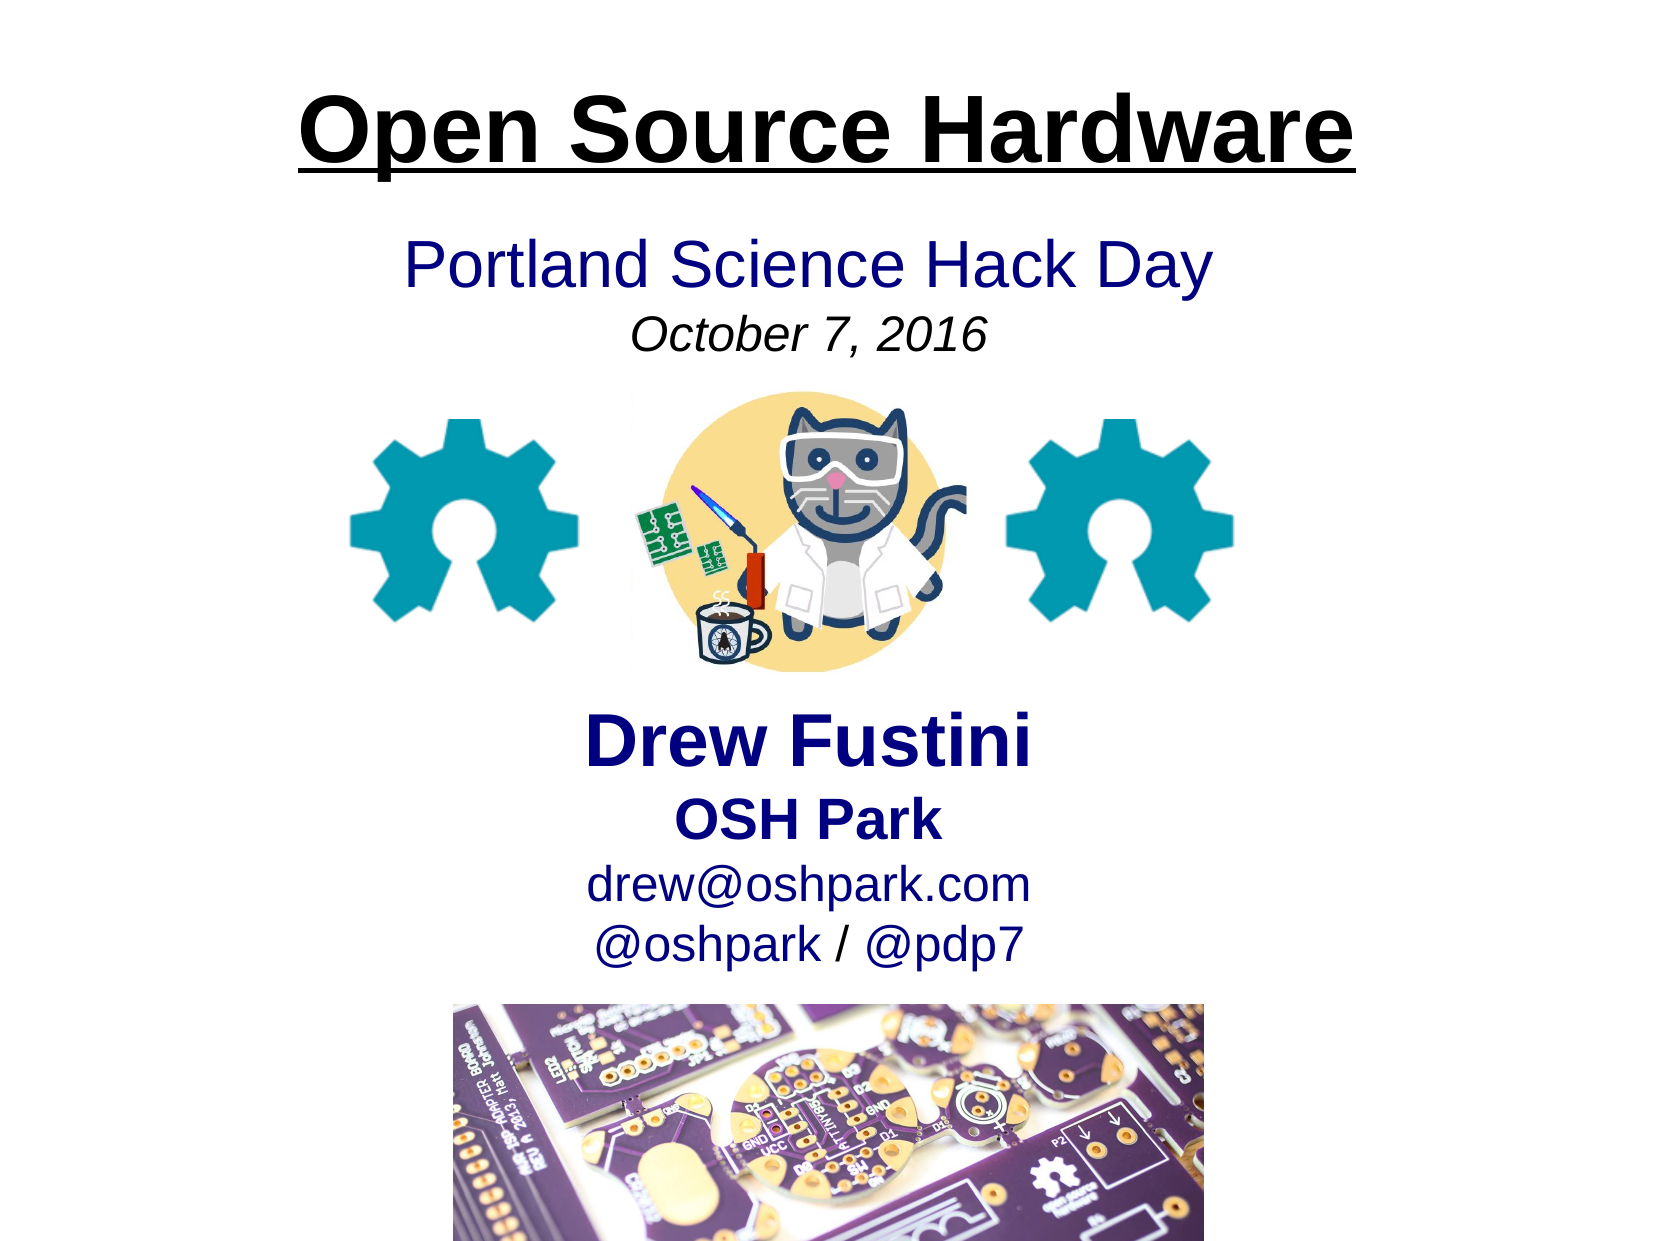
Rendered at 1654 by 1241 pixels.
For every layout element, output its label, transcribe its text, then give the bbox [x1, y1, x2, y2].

picture [977, 419, 1249, 635]
picture [630, 389, 969, 676]
picture [453, 1004, 1204, 1241]
picture [321, 419, 594, 635]
text_box Portland Science Hack Day October 7, 2016 Drew Fustini OSH Park drew@oshpark.com @oshpark / @pdp7 [64, 241, 1554, 857]
title Open Source Hardware [82, 25, 1571, 233]
